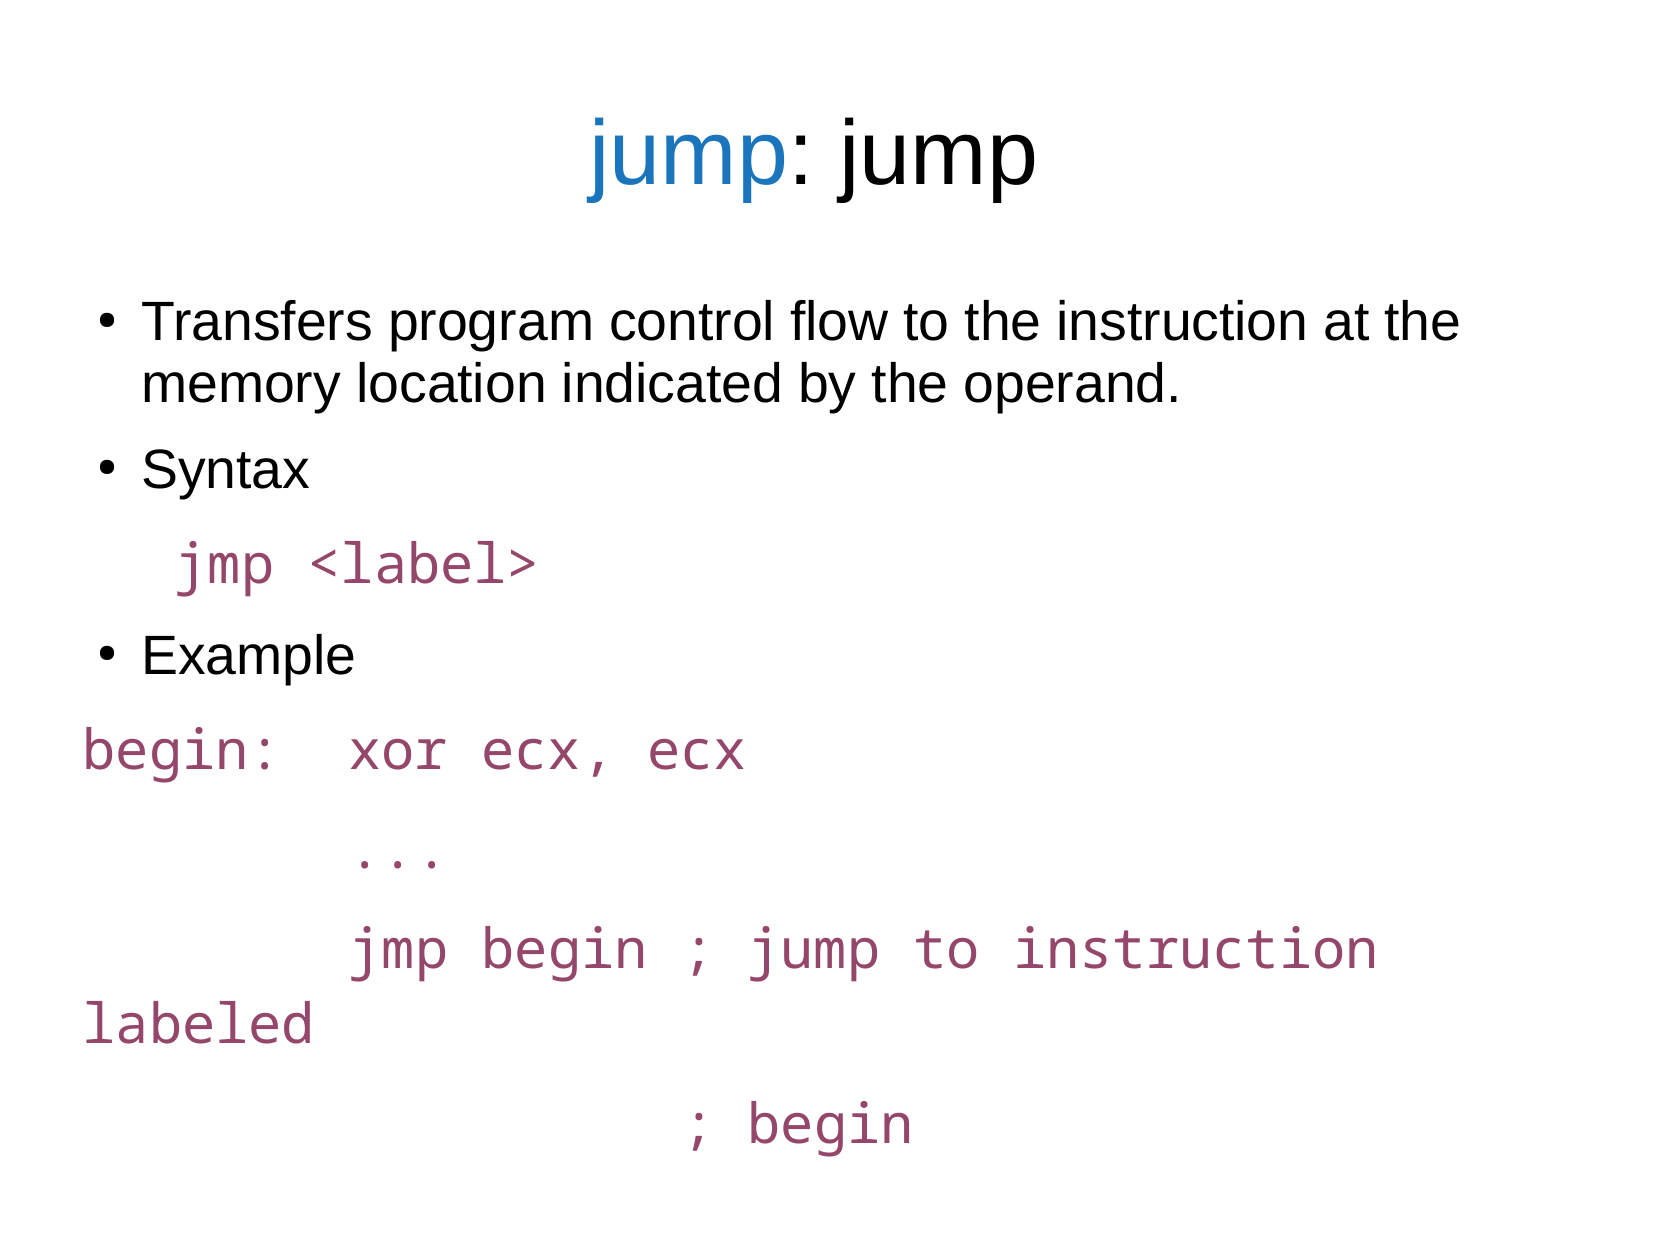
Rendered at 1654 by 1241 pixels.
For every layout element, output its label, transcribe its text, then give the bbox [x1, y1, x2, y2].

list Transfers program control flow to the instruction at the memory location indicated by the operand. Syntax jmp <label> Example begin: xor ecx, ecx ... jmp begin ; jump to instruction labeled ; begin [82, 290, 1571, 1163]
title jump: jump [82, 49, 1571, 257]
